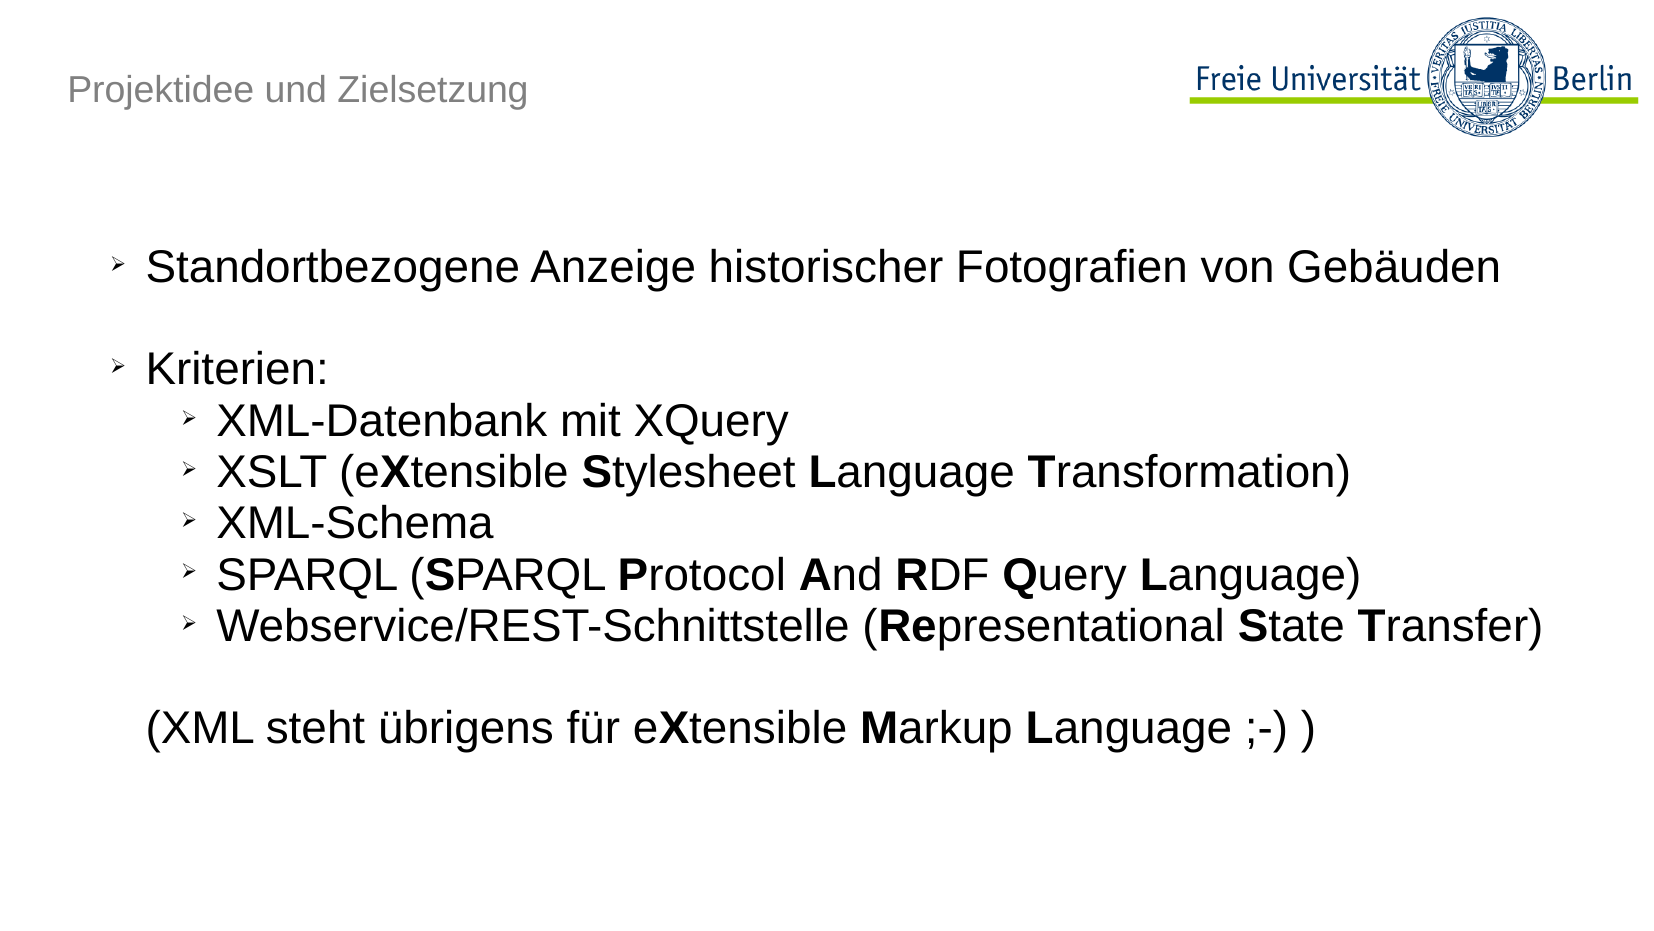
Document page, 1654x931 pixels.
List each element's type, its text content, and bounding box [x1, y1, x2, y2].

text_box Standortbezogene Anzeige historischer Fotografien von Gebäuden Kriterien: XML-Datenbank mit XQuery XSLT (eXtensible Stylesheet Language Transformation) XML-Schema SPARQL (SPARQL Protocol And RDF Query Language) Webservice/REST-Schnittstelle (Representational State Transfer) (XML steht übrigens für eXtensible Markup Language ;-) ) [95, 233, 1559, 761]
text_box Projektidee und Zielsetzung [52, 61, 544, 119]
picture [1185, 11, 1642, 142]
